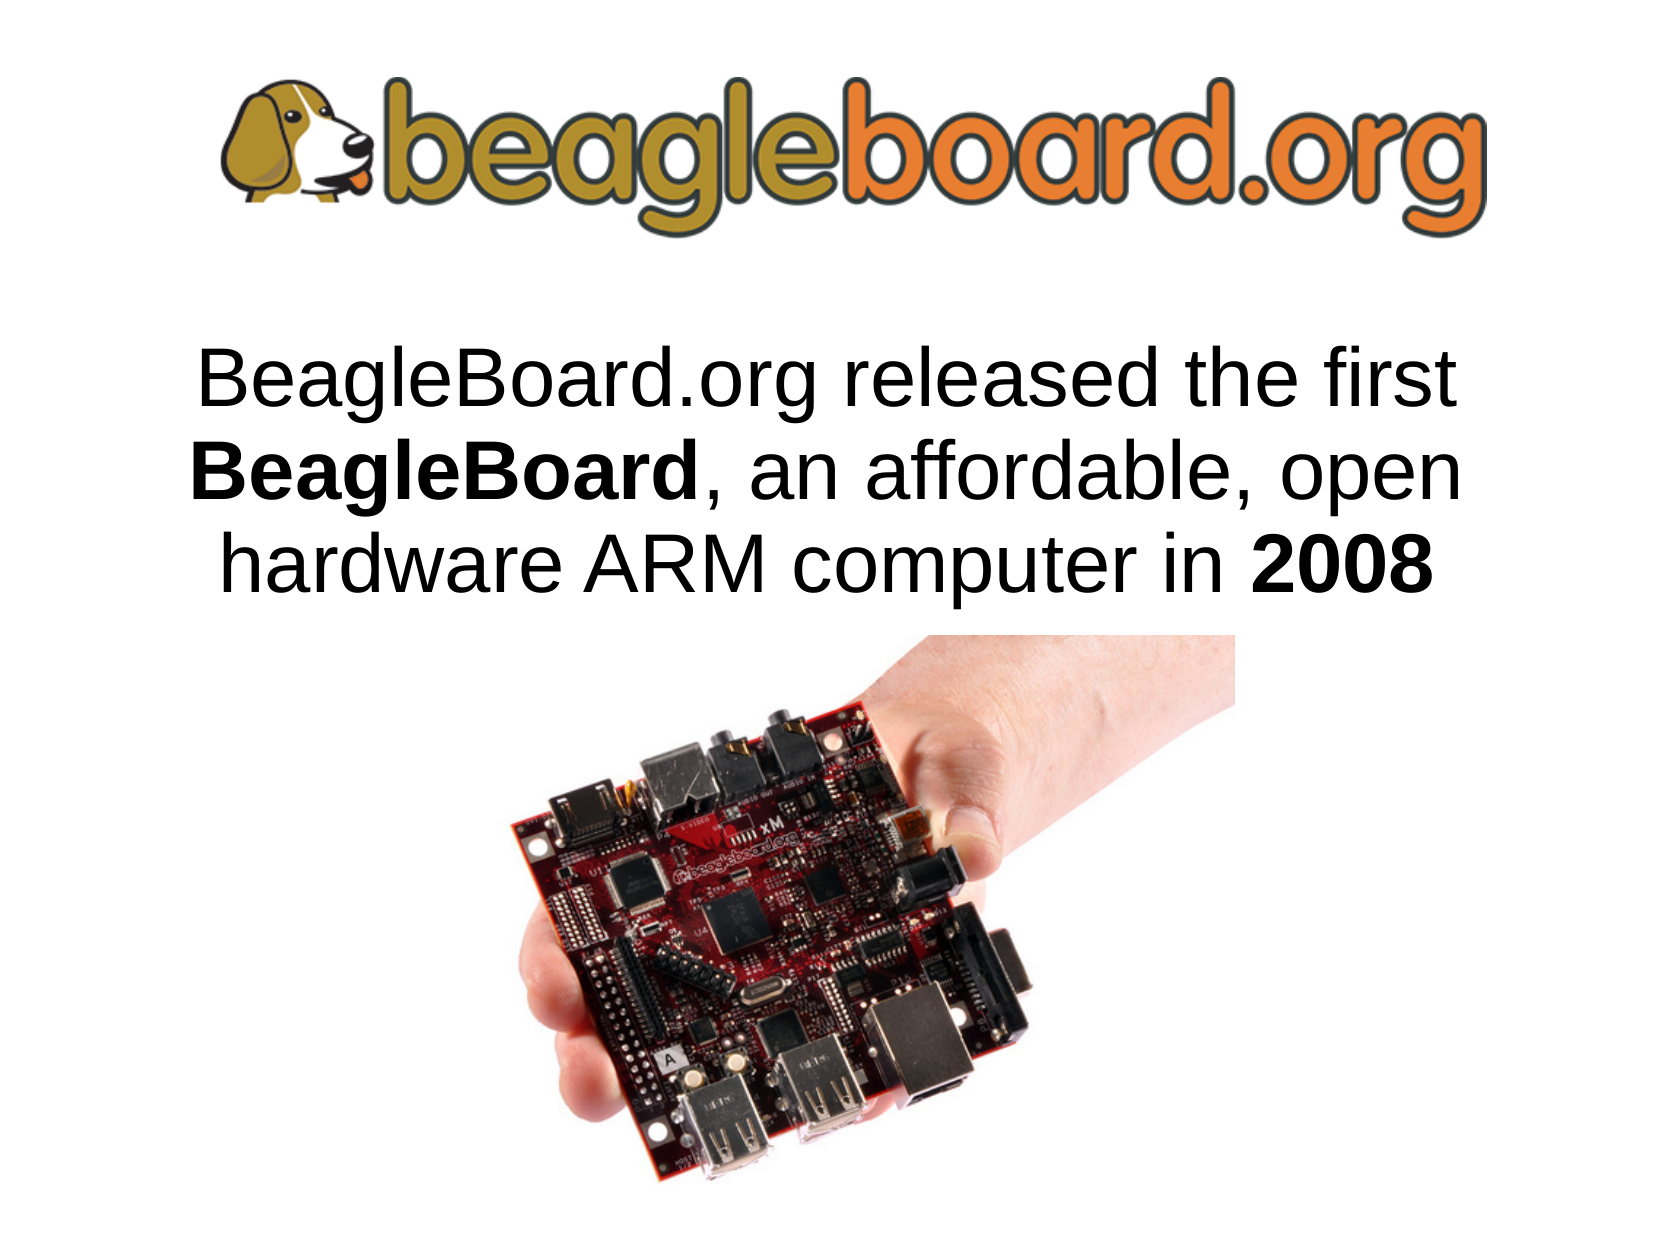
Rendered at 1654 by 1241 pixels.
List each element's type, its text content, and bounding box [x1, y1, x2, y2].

picture [216, 77, 1487, 242]
picture [301, 635, 1235, 1241]
list BeagleBoard.org released the first BeagleBoard, an affordable, open hardware ARM computer in 2008 [82, 331, 1571, 1051]
